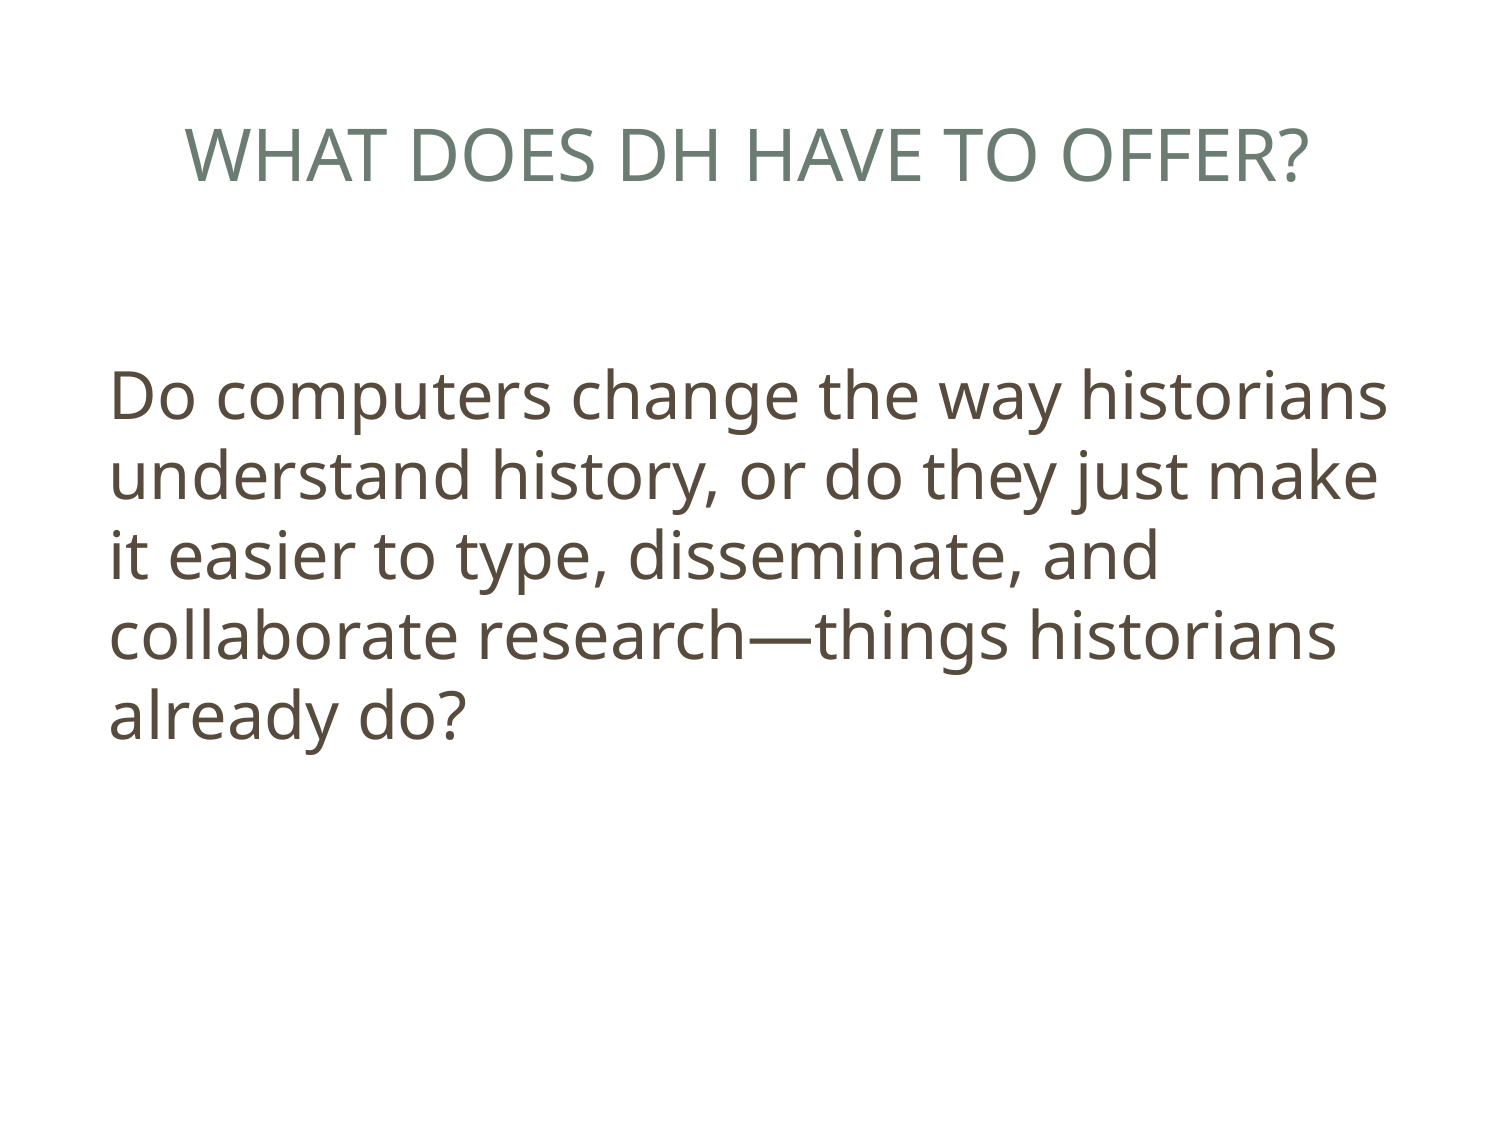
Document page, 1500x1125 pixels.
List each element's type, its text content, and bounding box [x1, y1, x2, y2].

title What does dh have to offer? [69, 66, 1425, 238]
list Do computers change the way historians understand history, or do they just make it easier to type, disseminate, and collaborate research—things historians already do? [75, 344, 1425, 781]
